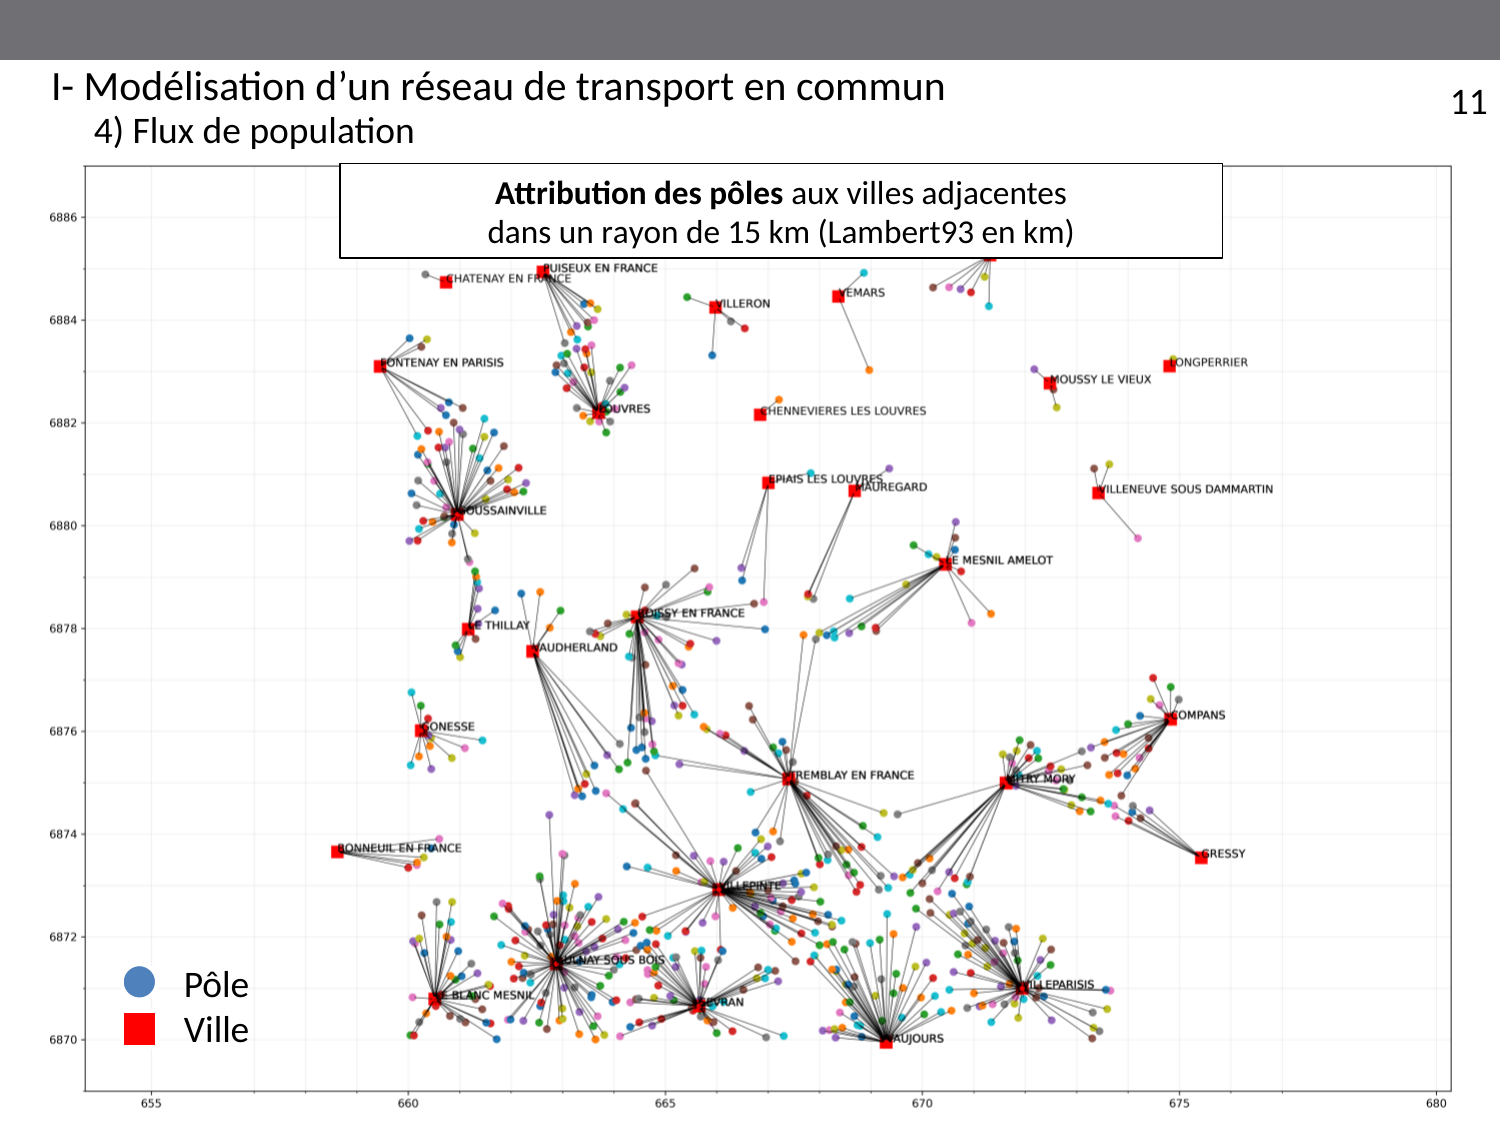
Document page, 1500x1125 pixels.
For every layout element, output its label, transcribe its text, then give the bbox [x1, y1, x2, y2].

text_box 11 [1435, 69, 1500, 131]
text_box Attribution des pôles aux villes adjacentes dans un rayon de 15 km (Lambert93 en km) [340, 163, 1223, 258]
picture [41, 163, 1459, 1118]
text_box Pôle Ville [168, 952, 266, 1059]
text_box [121, 964, 158, 1000]
text_box I- Modélisation d’un réseau de transport en commun [36, 51, 1250, 117]
text_box [122, 1011, 157, 1047]
text_box 4) Flux de population [79, 99, 430, 159]
